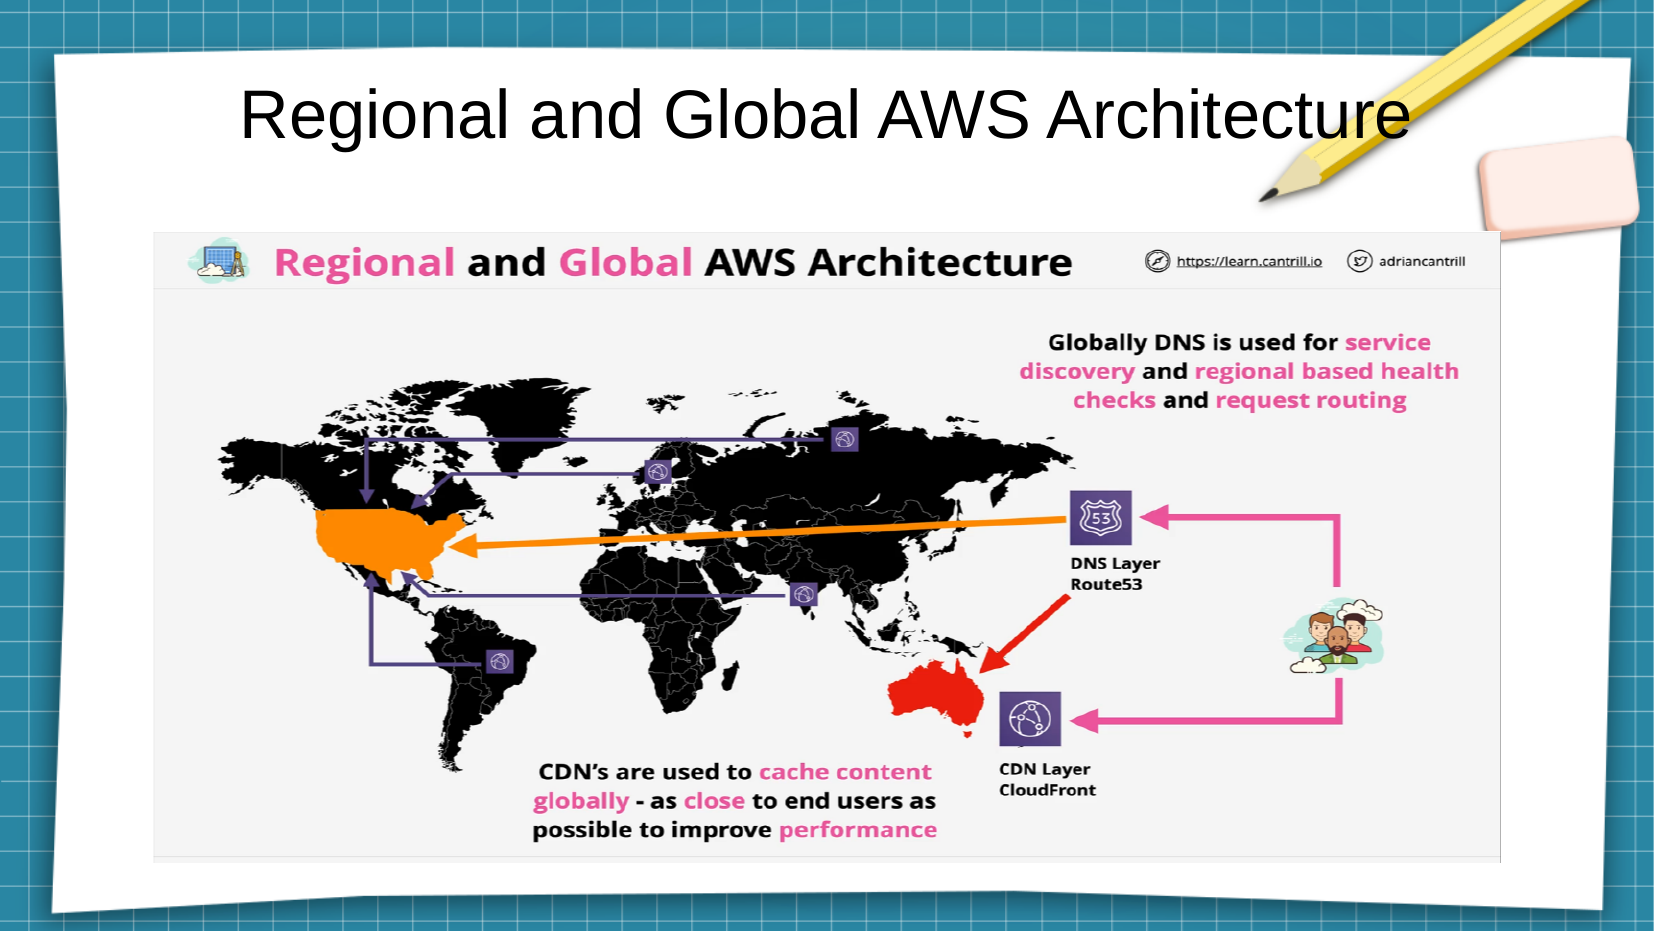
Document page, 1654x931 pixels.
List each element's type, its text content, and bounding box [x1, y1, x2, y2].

title Regional and Global AWS Architecture [82, 37, 1571, 193]
picture [0, 0, 1654, 931]
